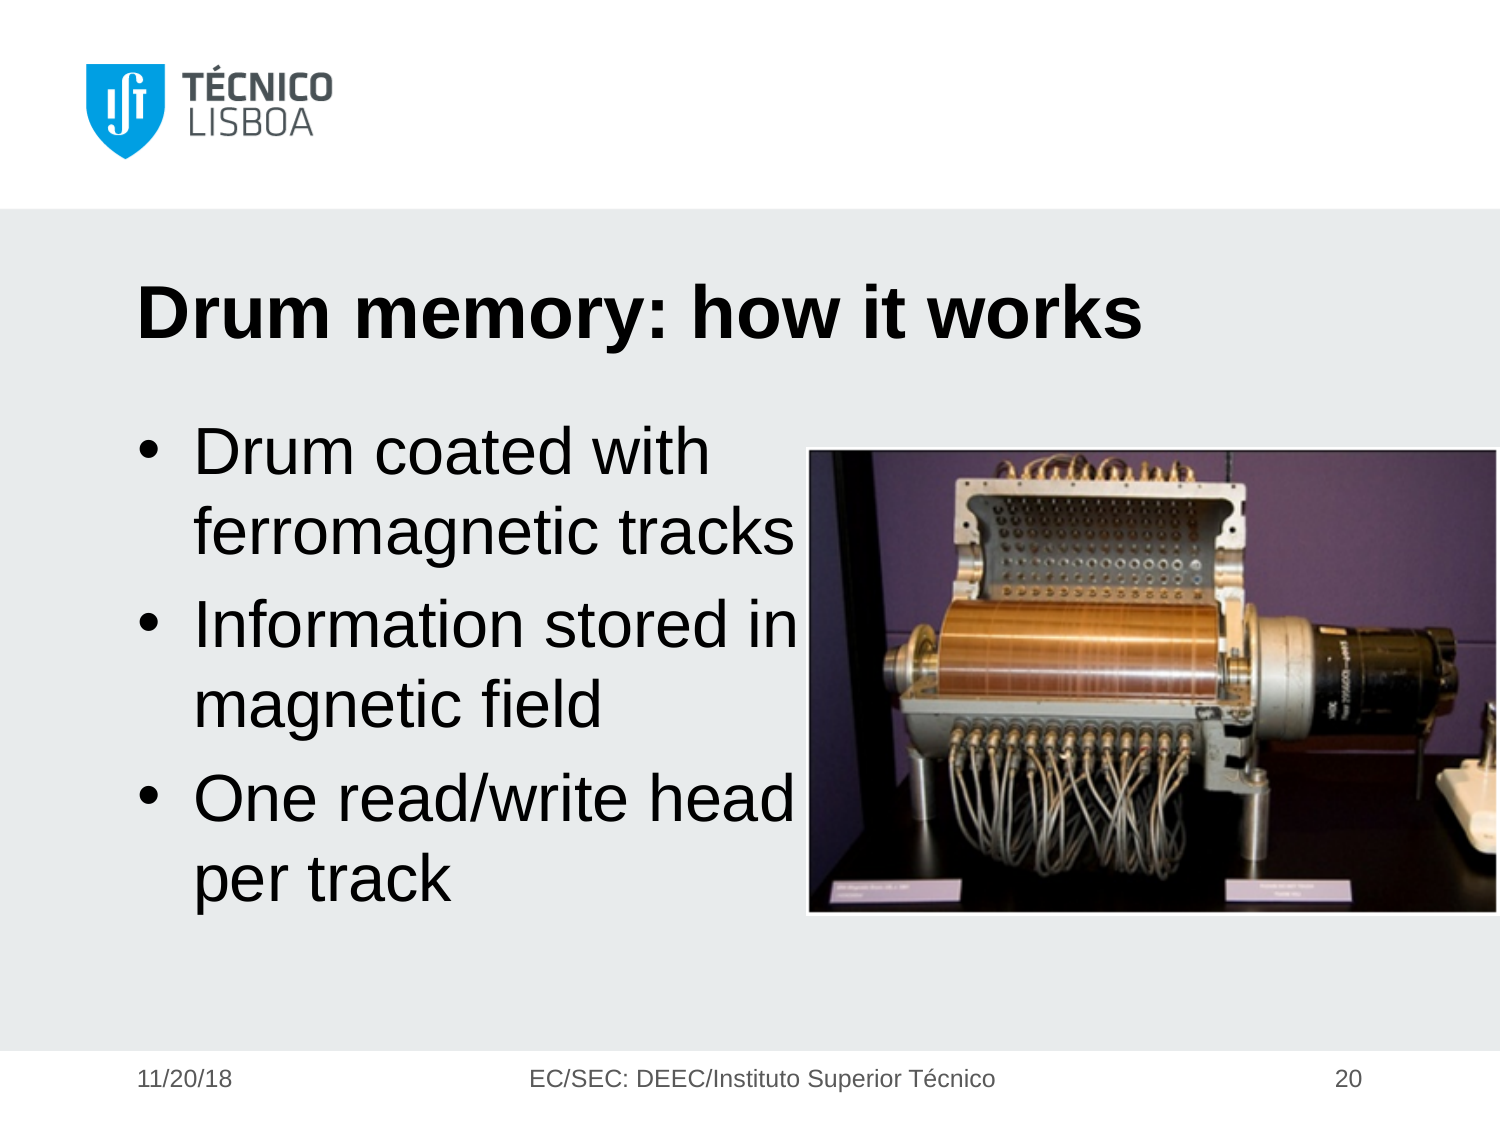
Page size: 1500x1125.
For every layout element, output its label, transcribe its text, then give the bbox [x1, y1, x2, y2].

list Drum coated with ferromagnetic tracks Information stored in magnetic field One read/write head per track [121, 400, 858, 1005]
footer EC/SEC: DEEC/Instituto Superior Técnico [512, 1052, 1021, 1103]
slide_number 11/20/18 [121, 1052, 425, 1103]
picture [0, 0, 1500, 1125]
slide_number <number> [1077, 1052, 1378, 1103]
title Drum memory: how it works [121, 237, 1378, 381]
